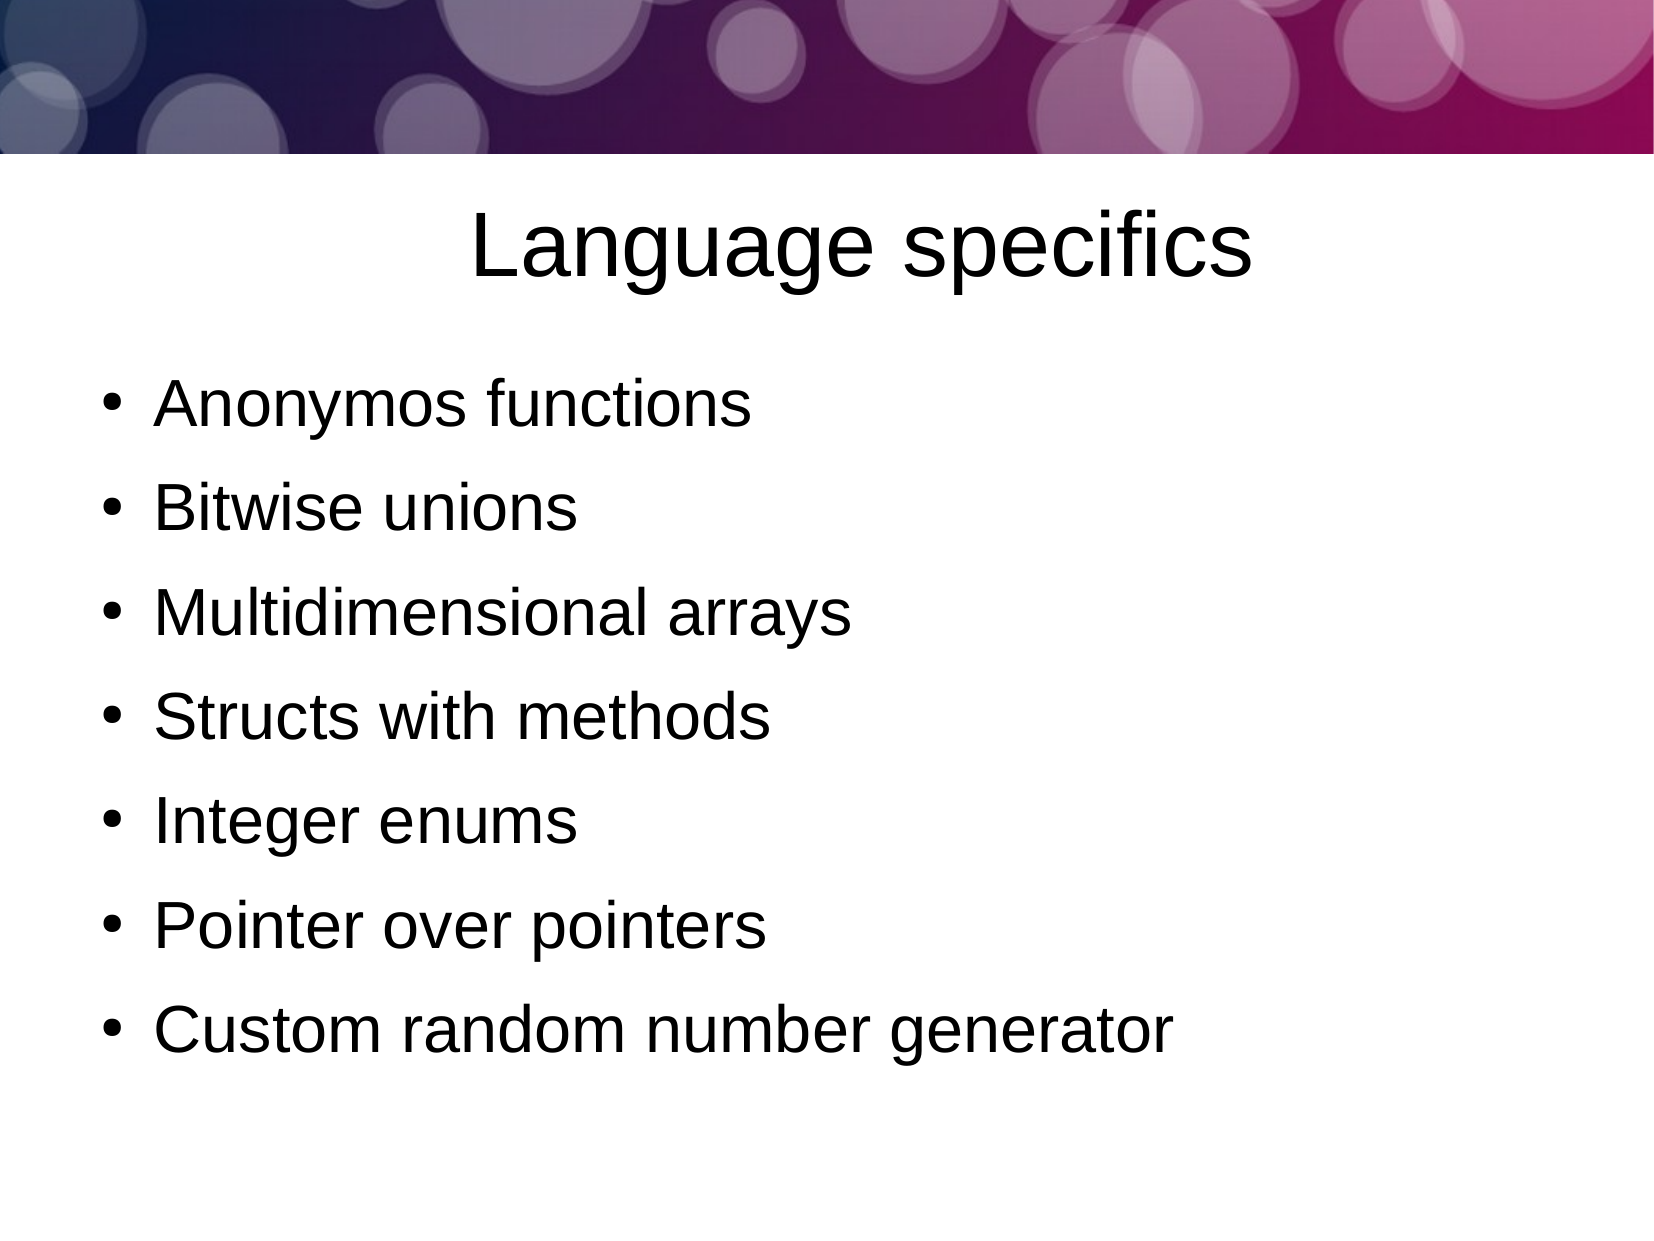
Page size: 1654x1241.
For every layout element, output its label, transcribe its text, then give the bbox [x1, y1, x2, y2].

title Language specifics [82, 159, 1571, 331]
picture [0, 0, 1654, 154]
list Anonymos functions Bitwise unions Multidimensional arrays Structs with methods Integer enums Pointer over pointers Custom random number generator [82, 366, 1571, 1087]
